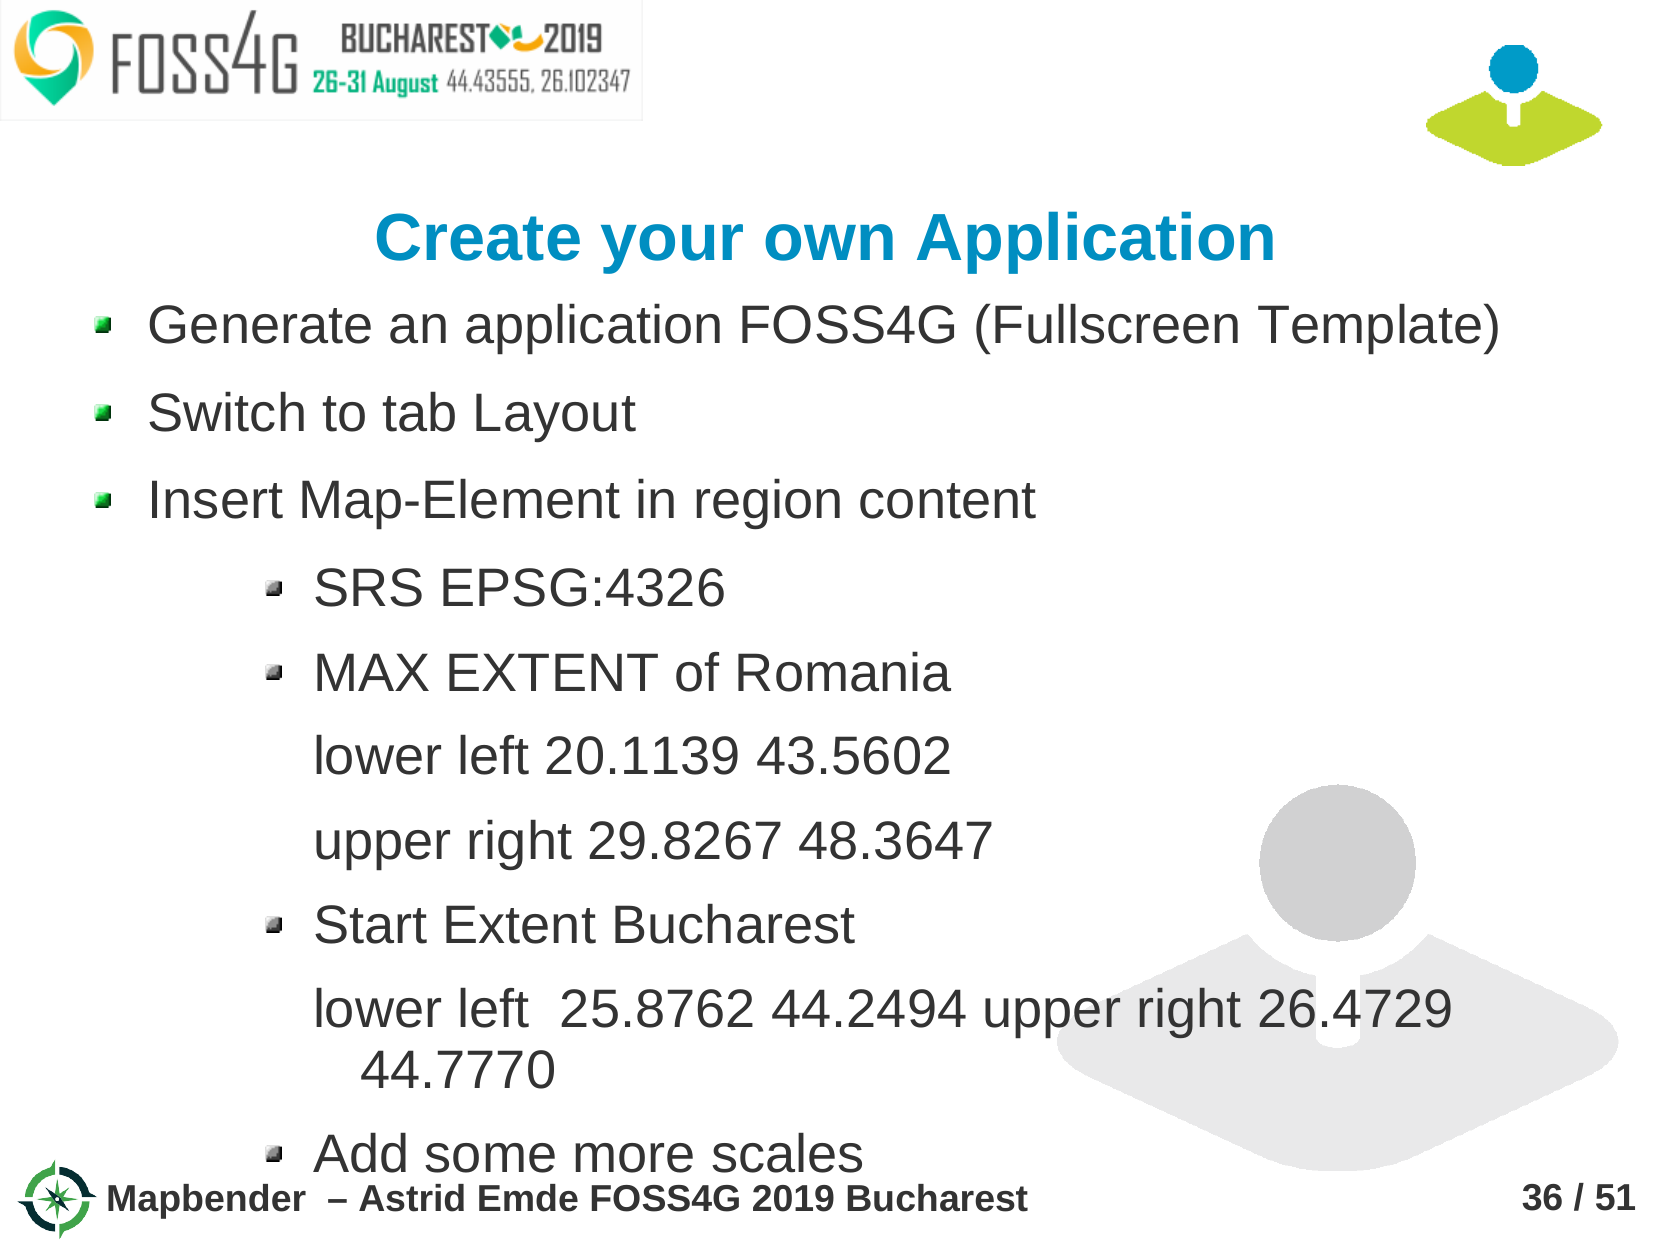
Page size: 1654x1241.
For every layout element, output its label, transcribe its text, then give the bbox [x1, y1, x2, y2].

list Generate an application FOSS4G (Fullscreen Template) Switch to tab Layout Insert Map-Element in region content SRS EPSG:4326 MAX EXTENT of Romania lower left 20.1139 43.5602 upper right 29.8267 48.3647 Start Extent Bucharest lower left 25.8762 44.2494 upper right 26.4729 44.7770 Add some more scales [76, 294, 1565, 1184]
picture [0, 0, 643, 121]
title Create your own Application [82, 188, 1571, 361]
picture [16, 1158, 98, 1240]
picture [1426, 45, 1604, 166]
